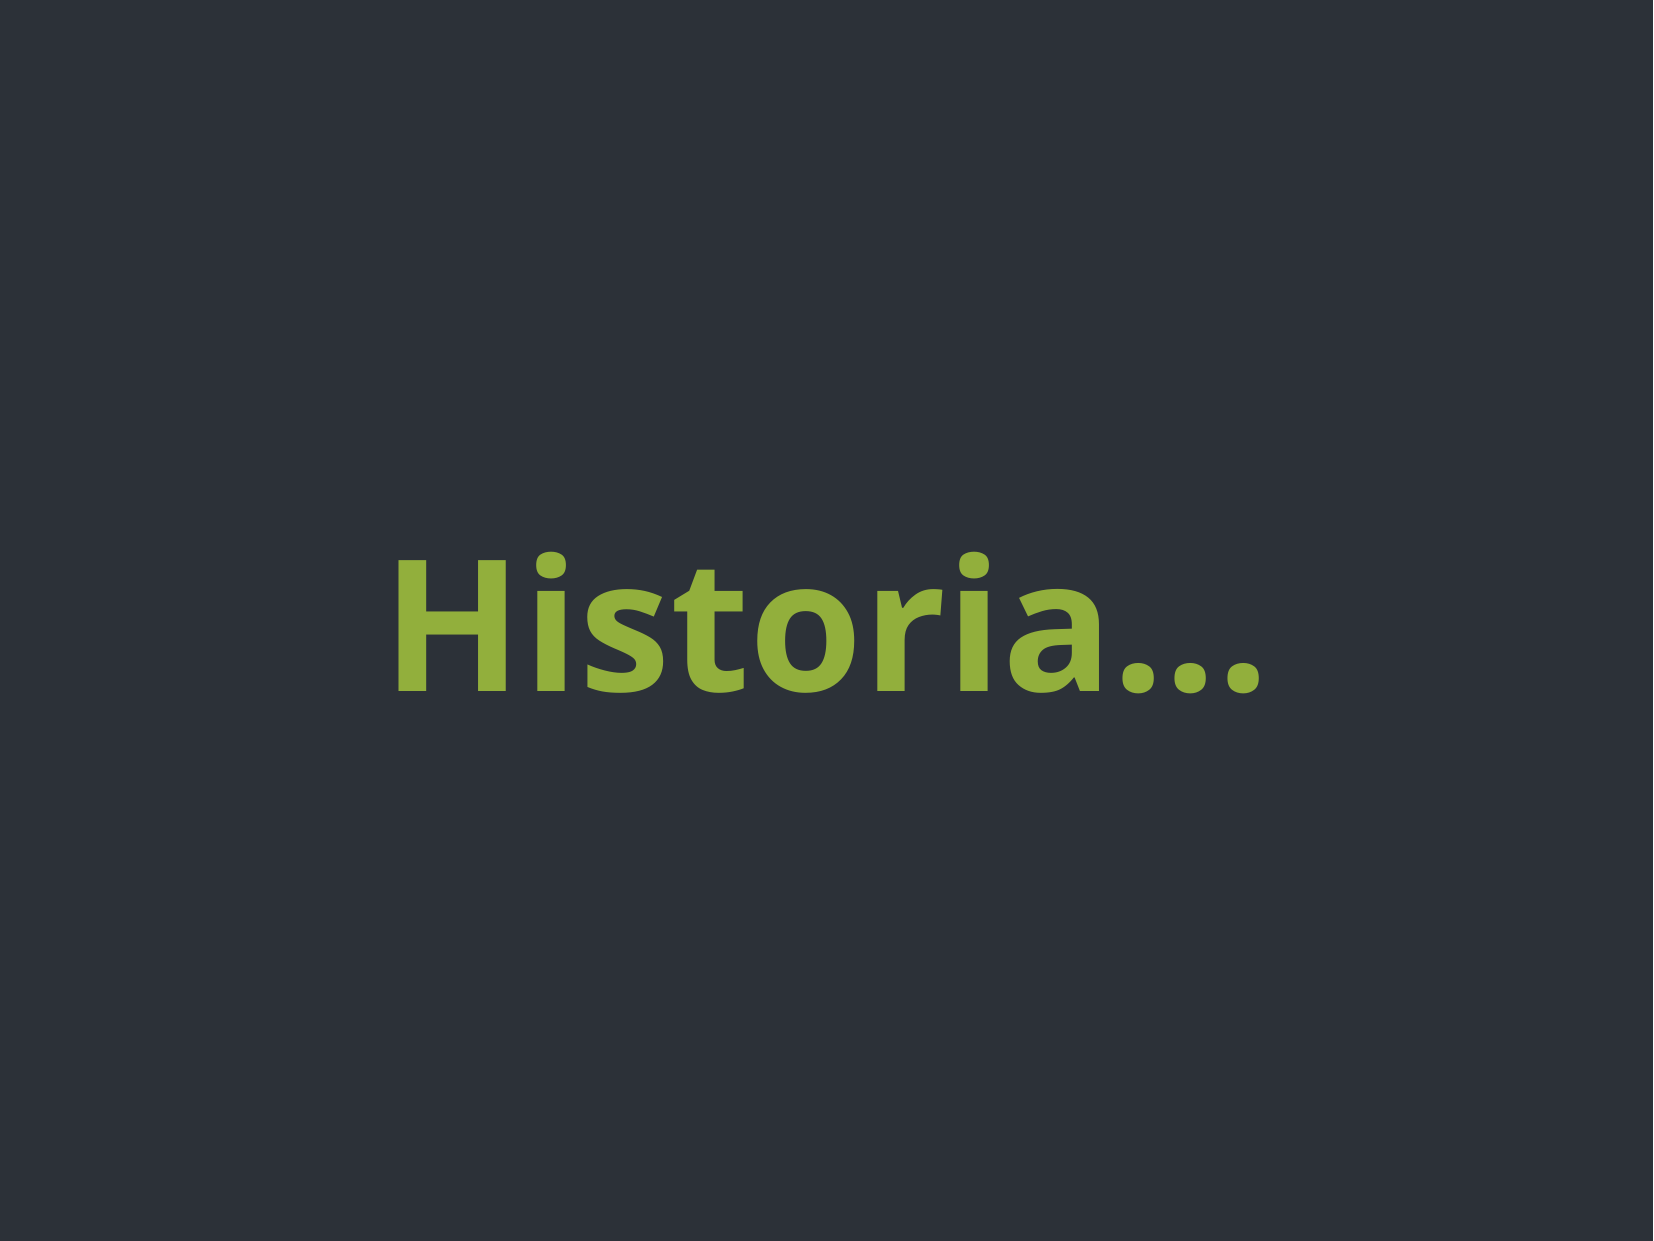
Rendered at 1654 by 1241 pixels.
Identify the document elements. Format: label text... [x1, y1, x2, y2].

title Historia... [129, 510, 1524, 731]
